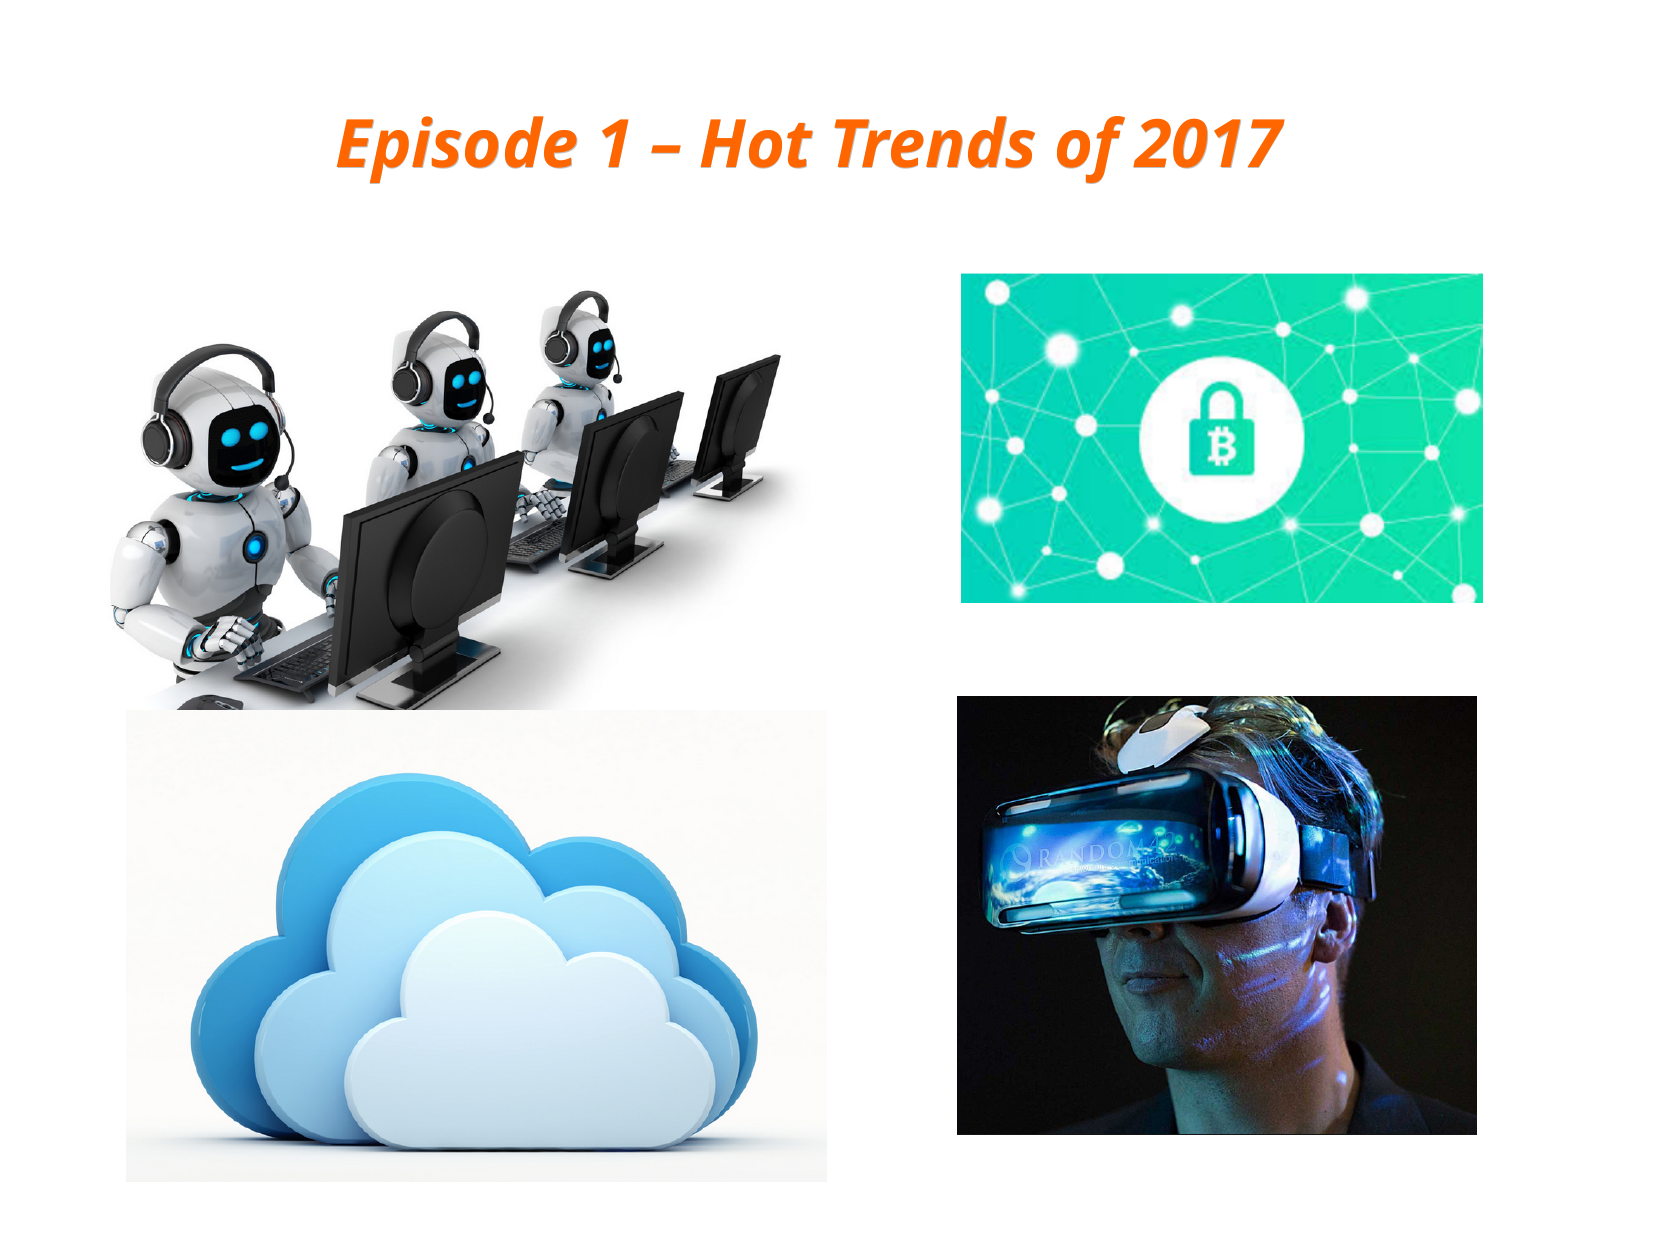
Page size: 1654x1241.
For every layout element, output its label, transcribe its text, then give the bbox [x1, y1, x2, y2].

picture [957, 696, 1477, 1135]
picture [59, 274, 863, 1182]
text_box Episode 1 – Hot Trends of 2017 [95, 35, 1524, 249]
picture [961, 271, 1483, 603]
